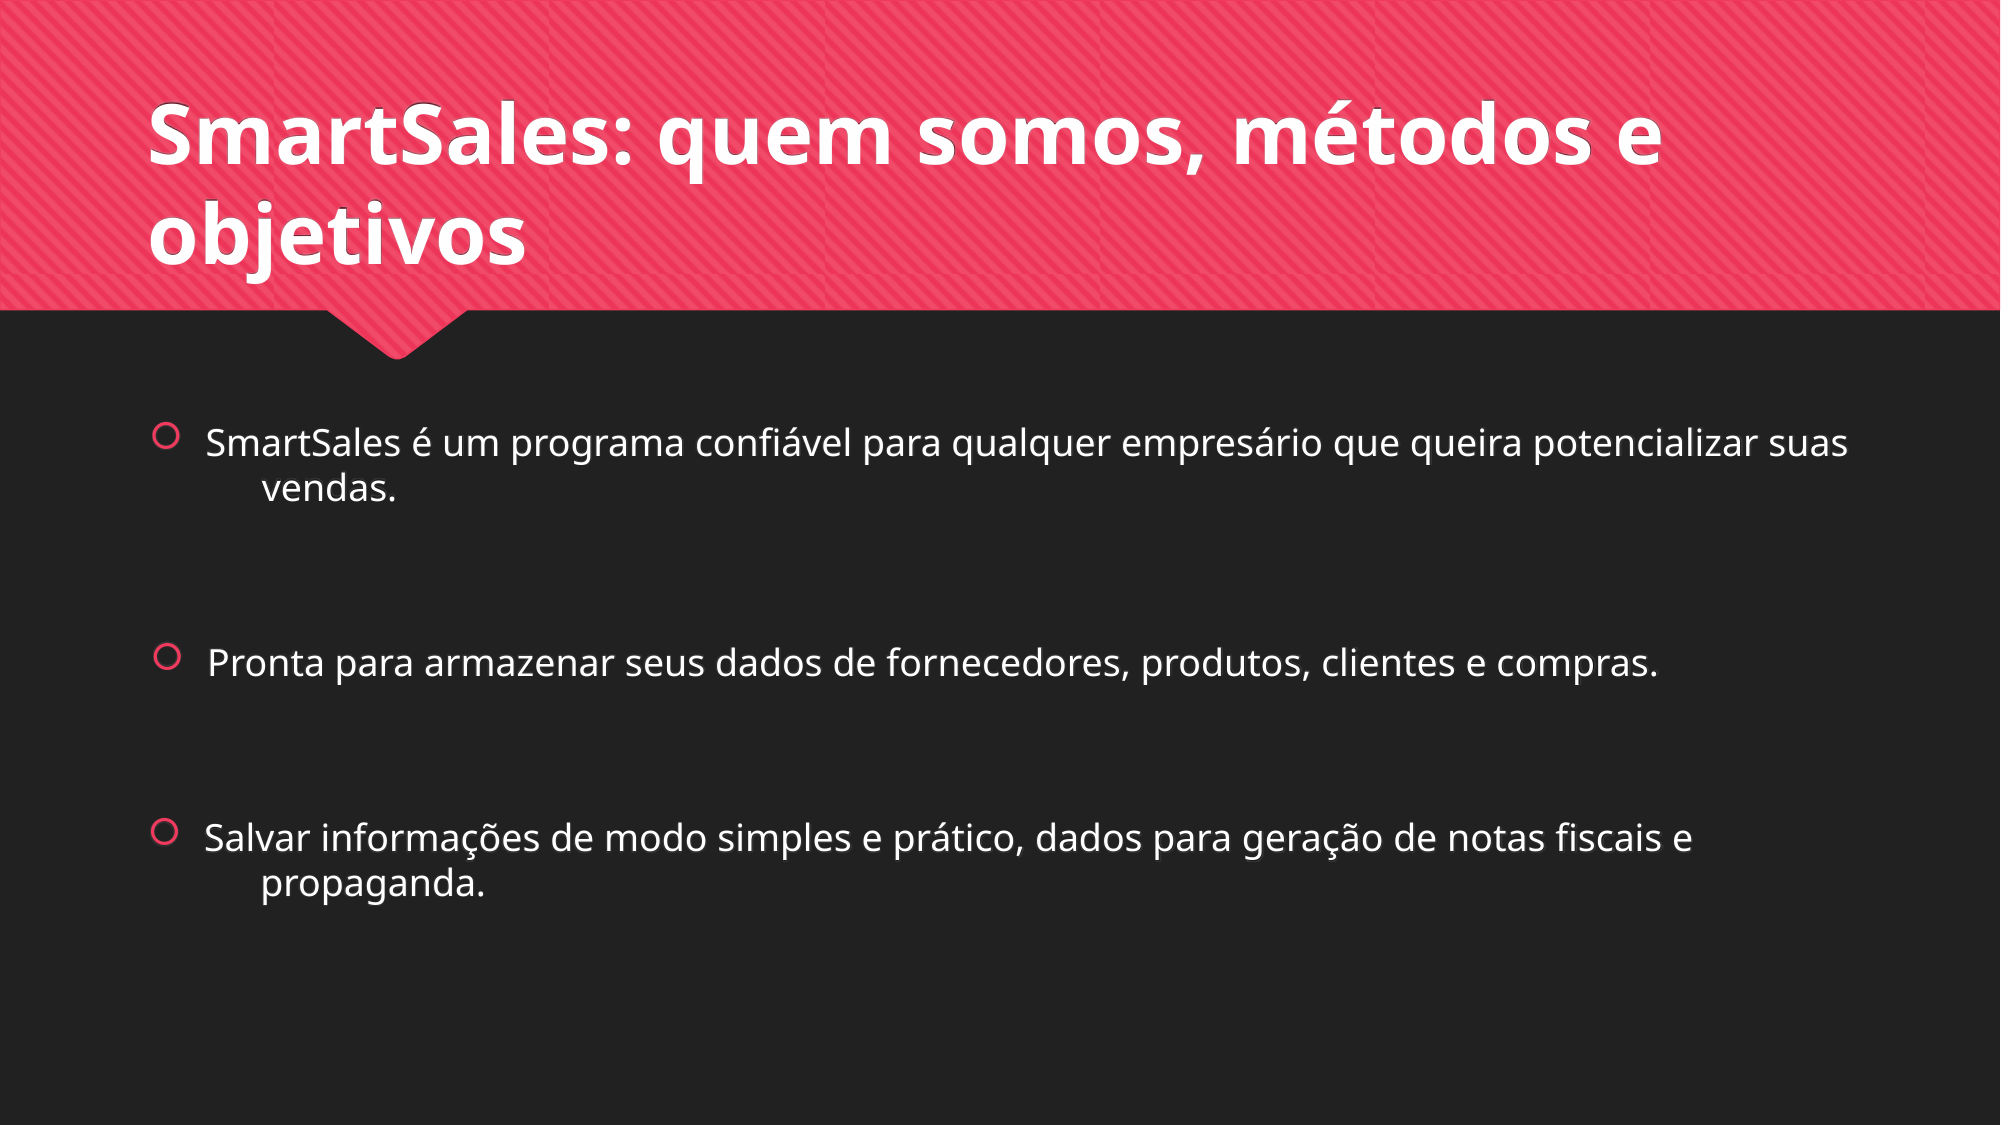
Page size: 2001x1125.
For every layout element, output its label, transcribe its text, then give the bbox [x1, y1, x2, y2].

picture [1, 1, 1999, 357]
list SmartSales é um programa confiável para qualquer empresário que queira potencializar suas vendas. [134, 364, 1866, 563]
title SmartSales: quem somos, métodos e objetivos [132, 73, 1868, 233]
text_box Salvar informações de modo simples e prático, dados para geração de notas fiscais e propaganda. [132, 760, 1865, 959]
text_box Pronta para armazenar seus dados de fornecedores, produtos, clientes e compras. [135, 562, 1868, 761]
